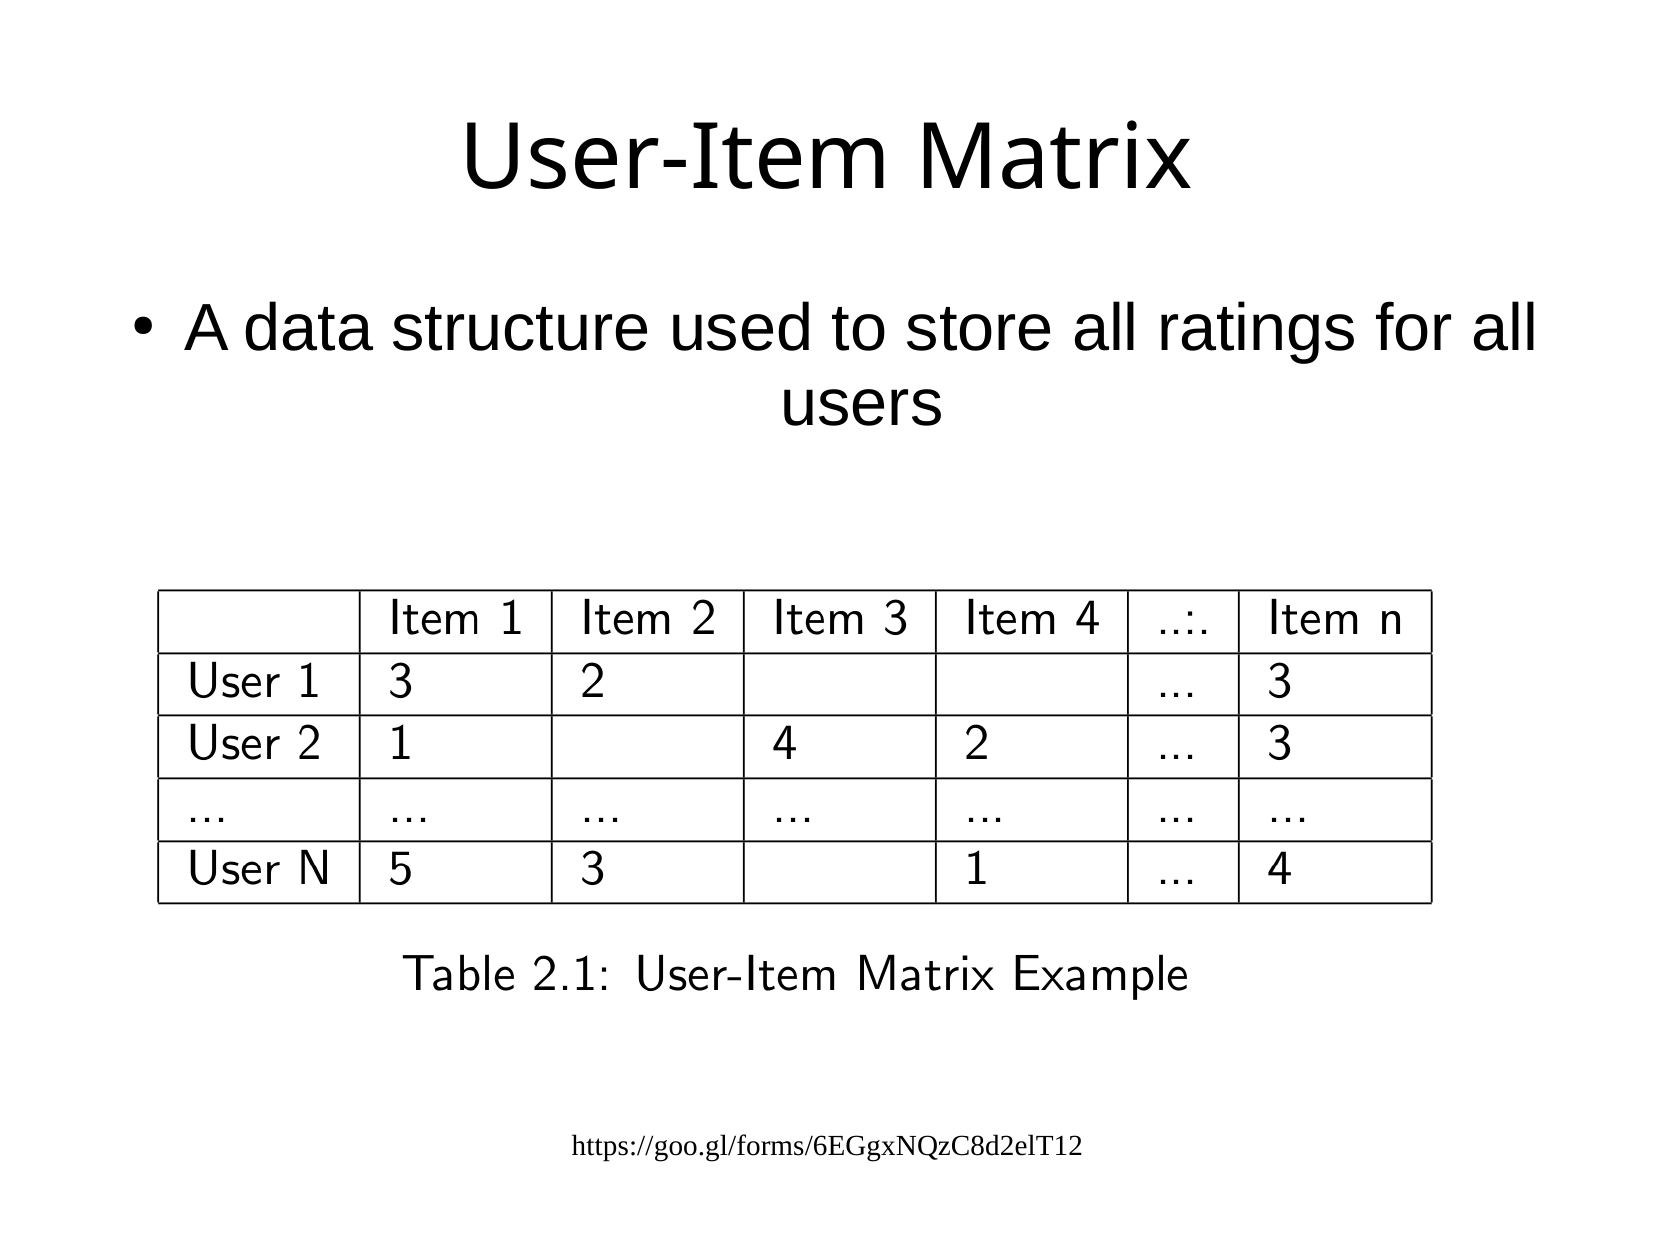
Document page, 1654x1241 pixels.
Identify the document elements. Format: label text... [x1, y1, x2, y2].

list A data structure used to store all ratings for all users [82, 290, 1571, 1010]
picture [129, 533, 1512, 1032]
title User-Item Matrix [82, 49, 1571, 257]
